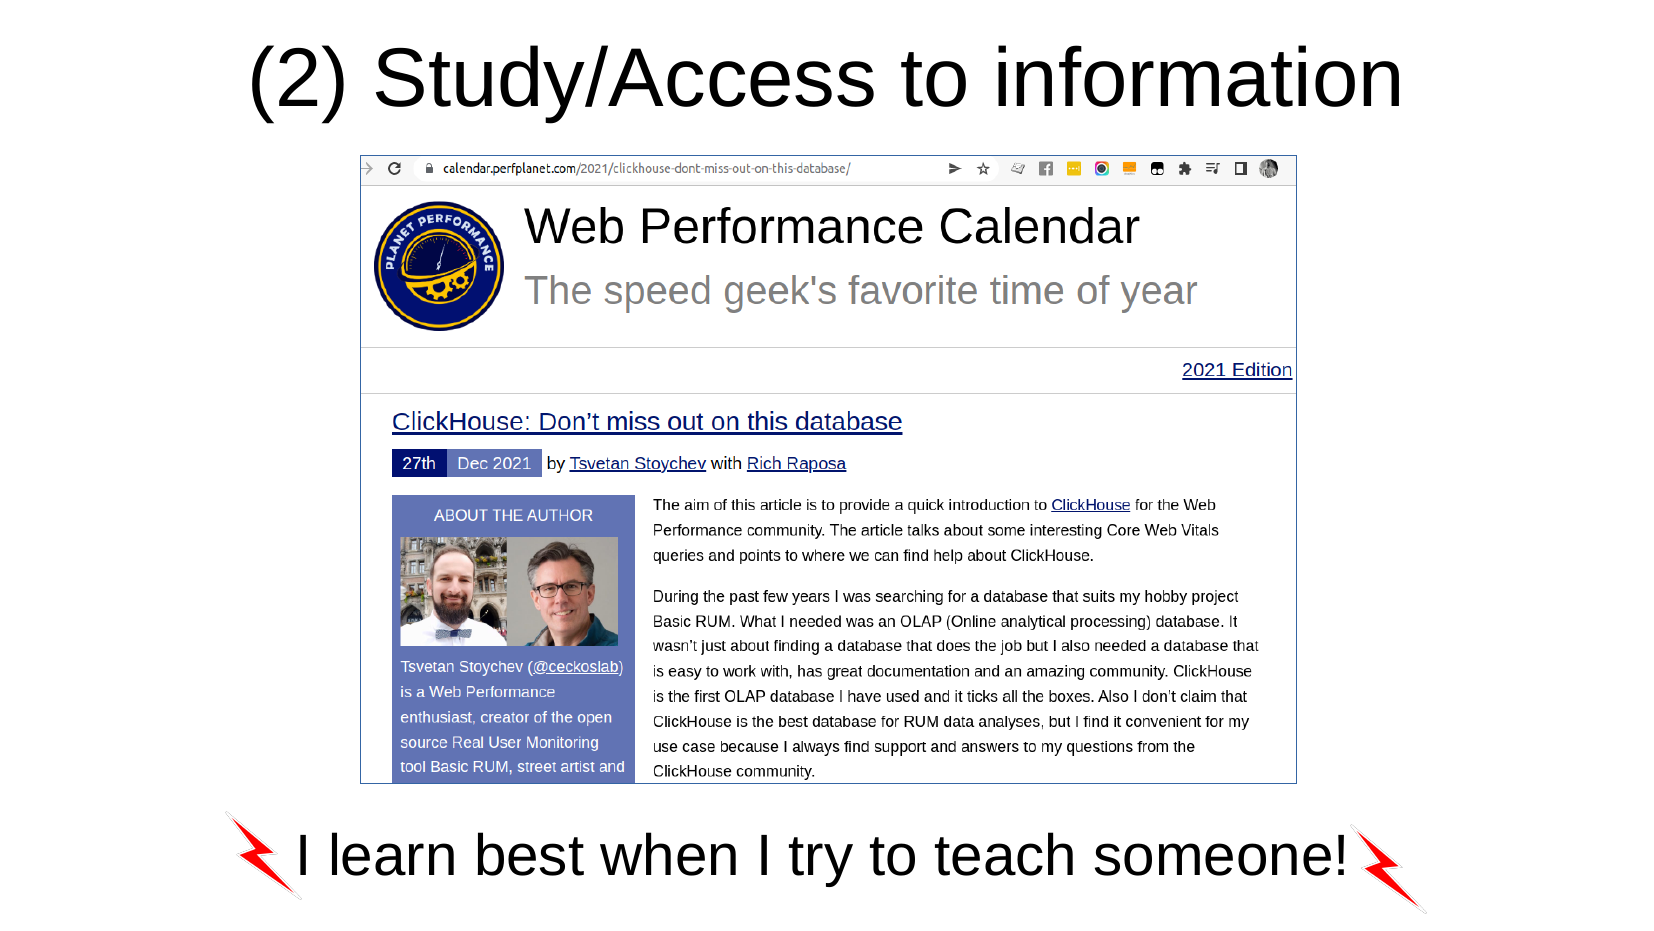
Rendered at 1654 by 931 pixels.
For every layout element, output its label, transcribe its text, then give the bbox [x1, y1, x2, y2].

title I learn best when I try to teach someone! [86, 780, 1561, 931]
picture [360, 155, 1297, 780]
picture [225, 811, 302, 901]
picture [1350, 824, 1427, 914]
title (2) Study/Access to information [82, 0, 1571, 156]
